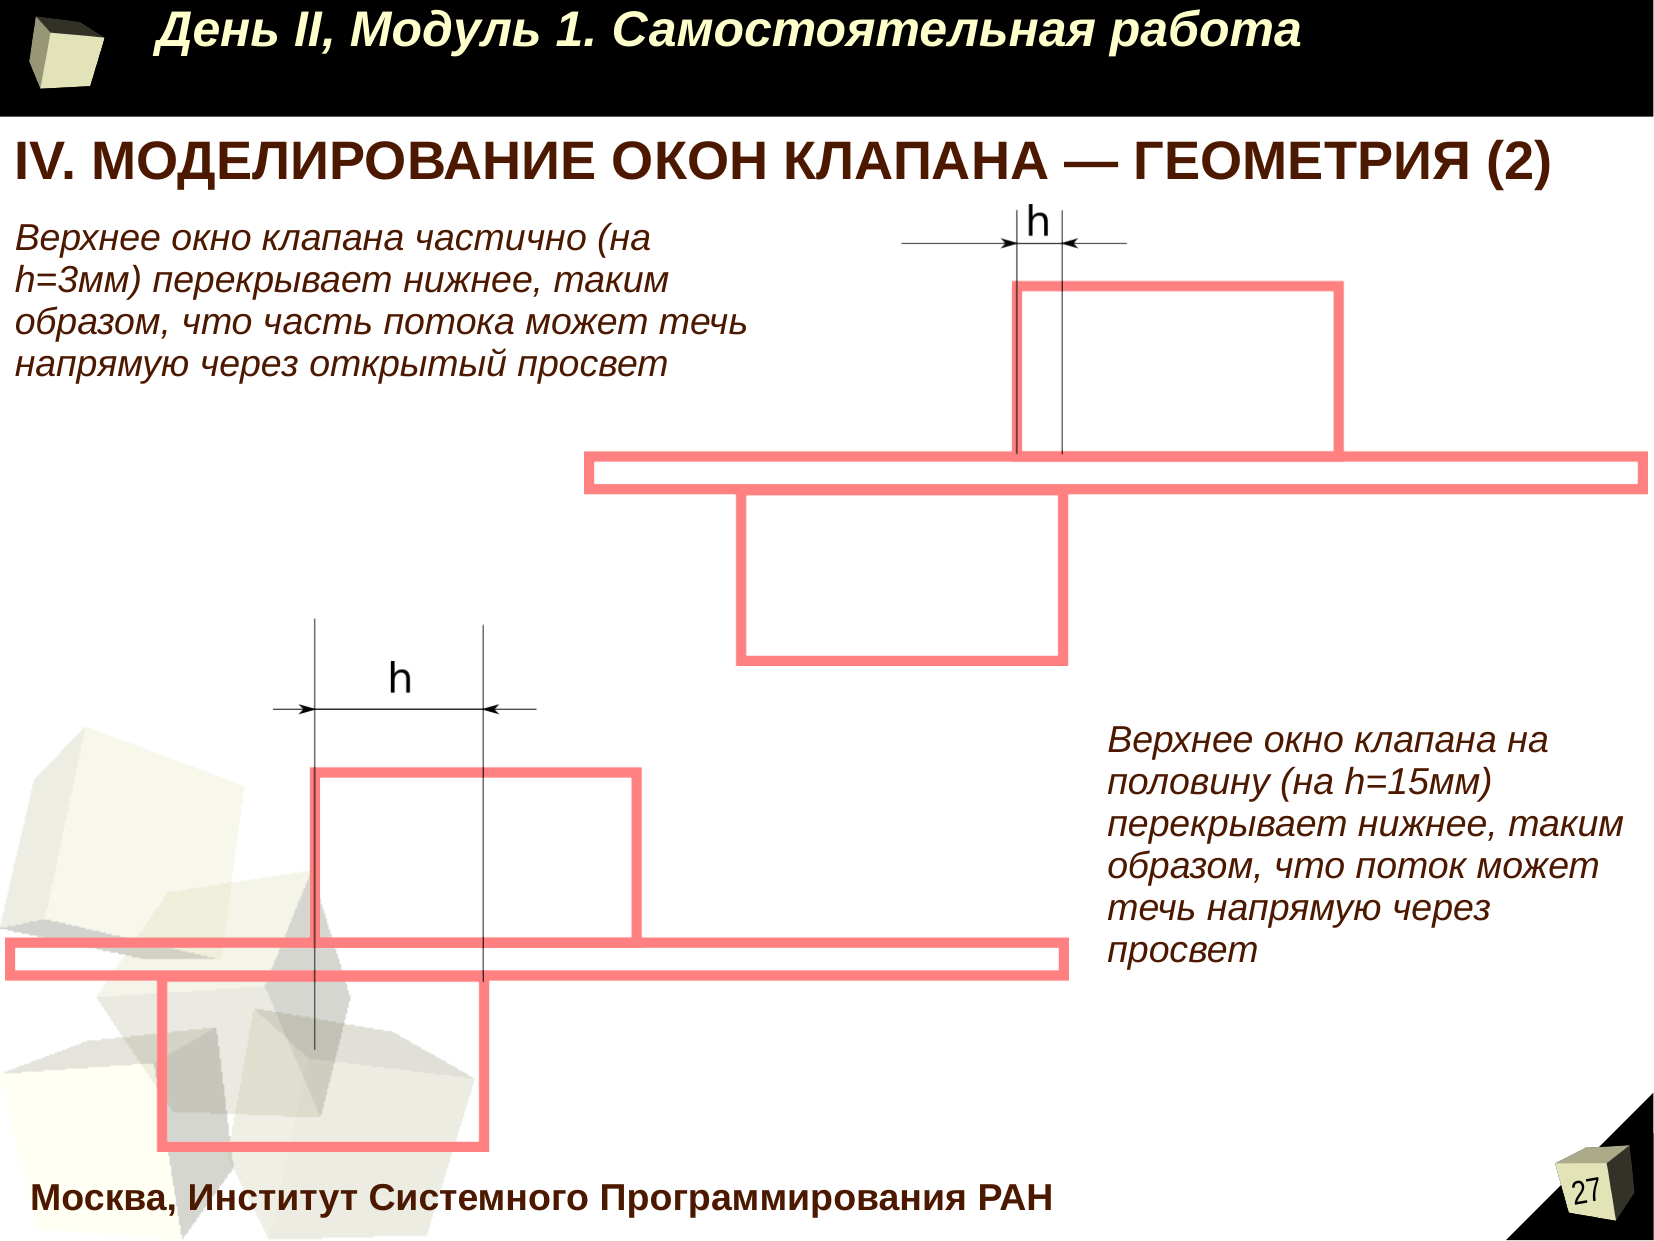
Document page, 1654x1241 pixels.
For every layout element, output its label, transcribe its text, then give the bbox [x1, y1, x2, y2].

text_box Верхнее окно клапана на половину (на h=15мм) перекрывает нижнее, таким образом, что поток может течь напрямую через просвет [1092, 710, 1654, 1152]
picture [0, 204, 1648, 1241]
text_box IV. МОДЕЛИРОВАНИЕ ОКОН КЛАПАНА — ГЕОМЕТРИЯ (2) [0, 122, 1654, 213]
picture [464, 1193, 472, 1198]
text_box Верхнее окно клапана частично (на h=3мм) перекрывает нижнее, таким образом, что часть потока может течь напрямую через открытый просвет [0, 208, 768, 502]
